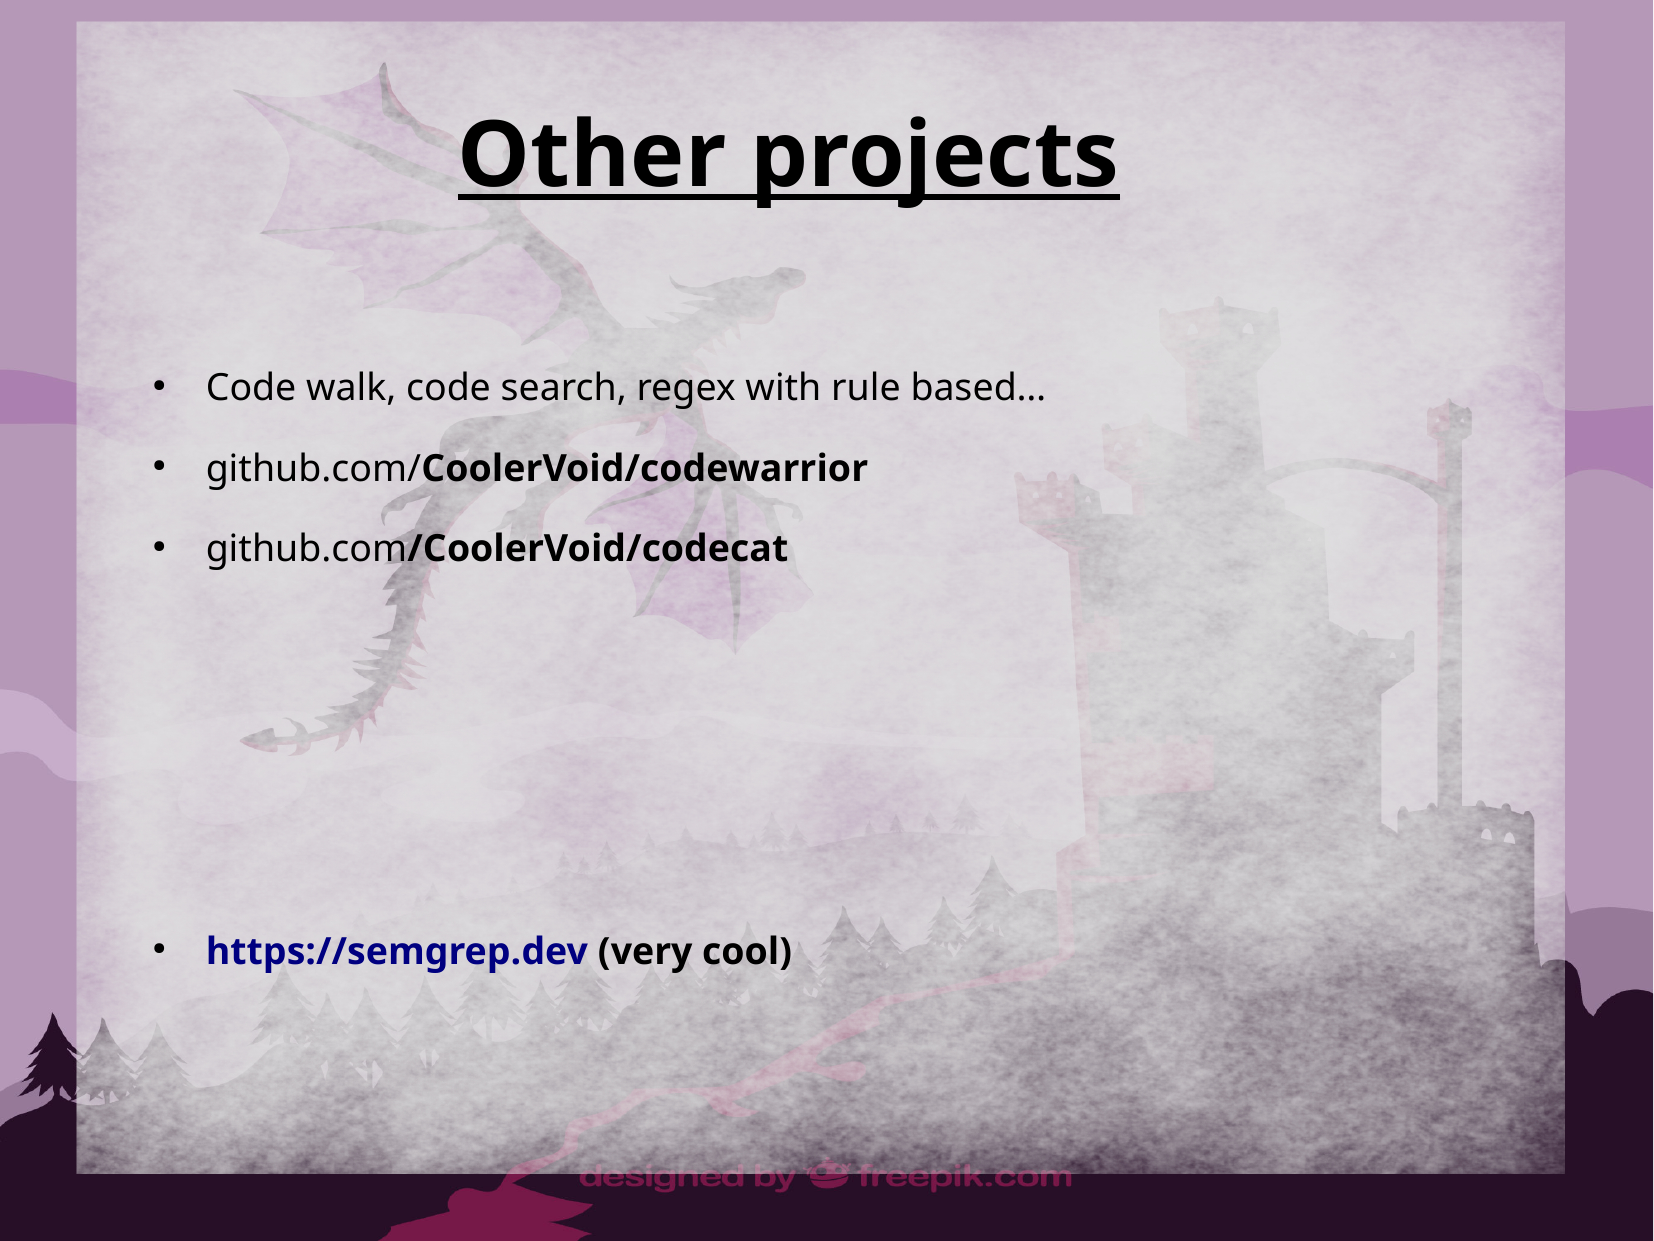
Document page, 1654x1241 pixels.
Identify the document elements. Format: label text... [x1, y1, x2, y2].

list Code walk, code search, regex with rule based… github.com/CoolerVoid/codewarrior github.com/CoolerVoid/codecat https://semgrep.dev (very cool) [135, 360, 1515, 1081]
title Other projects [45, 47, 1533, 256]
picture [0, 0, 1654, 1241]
